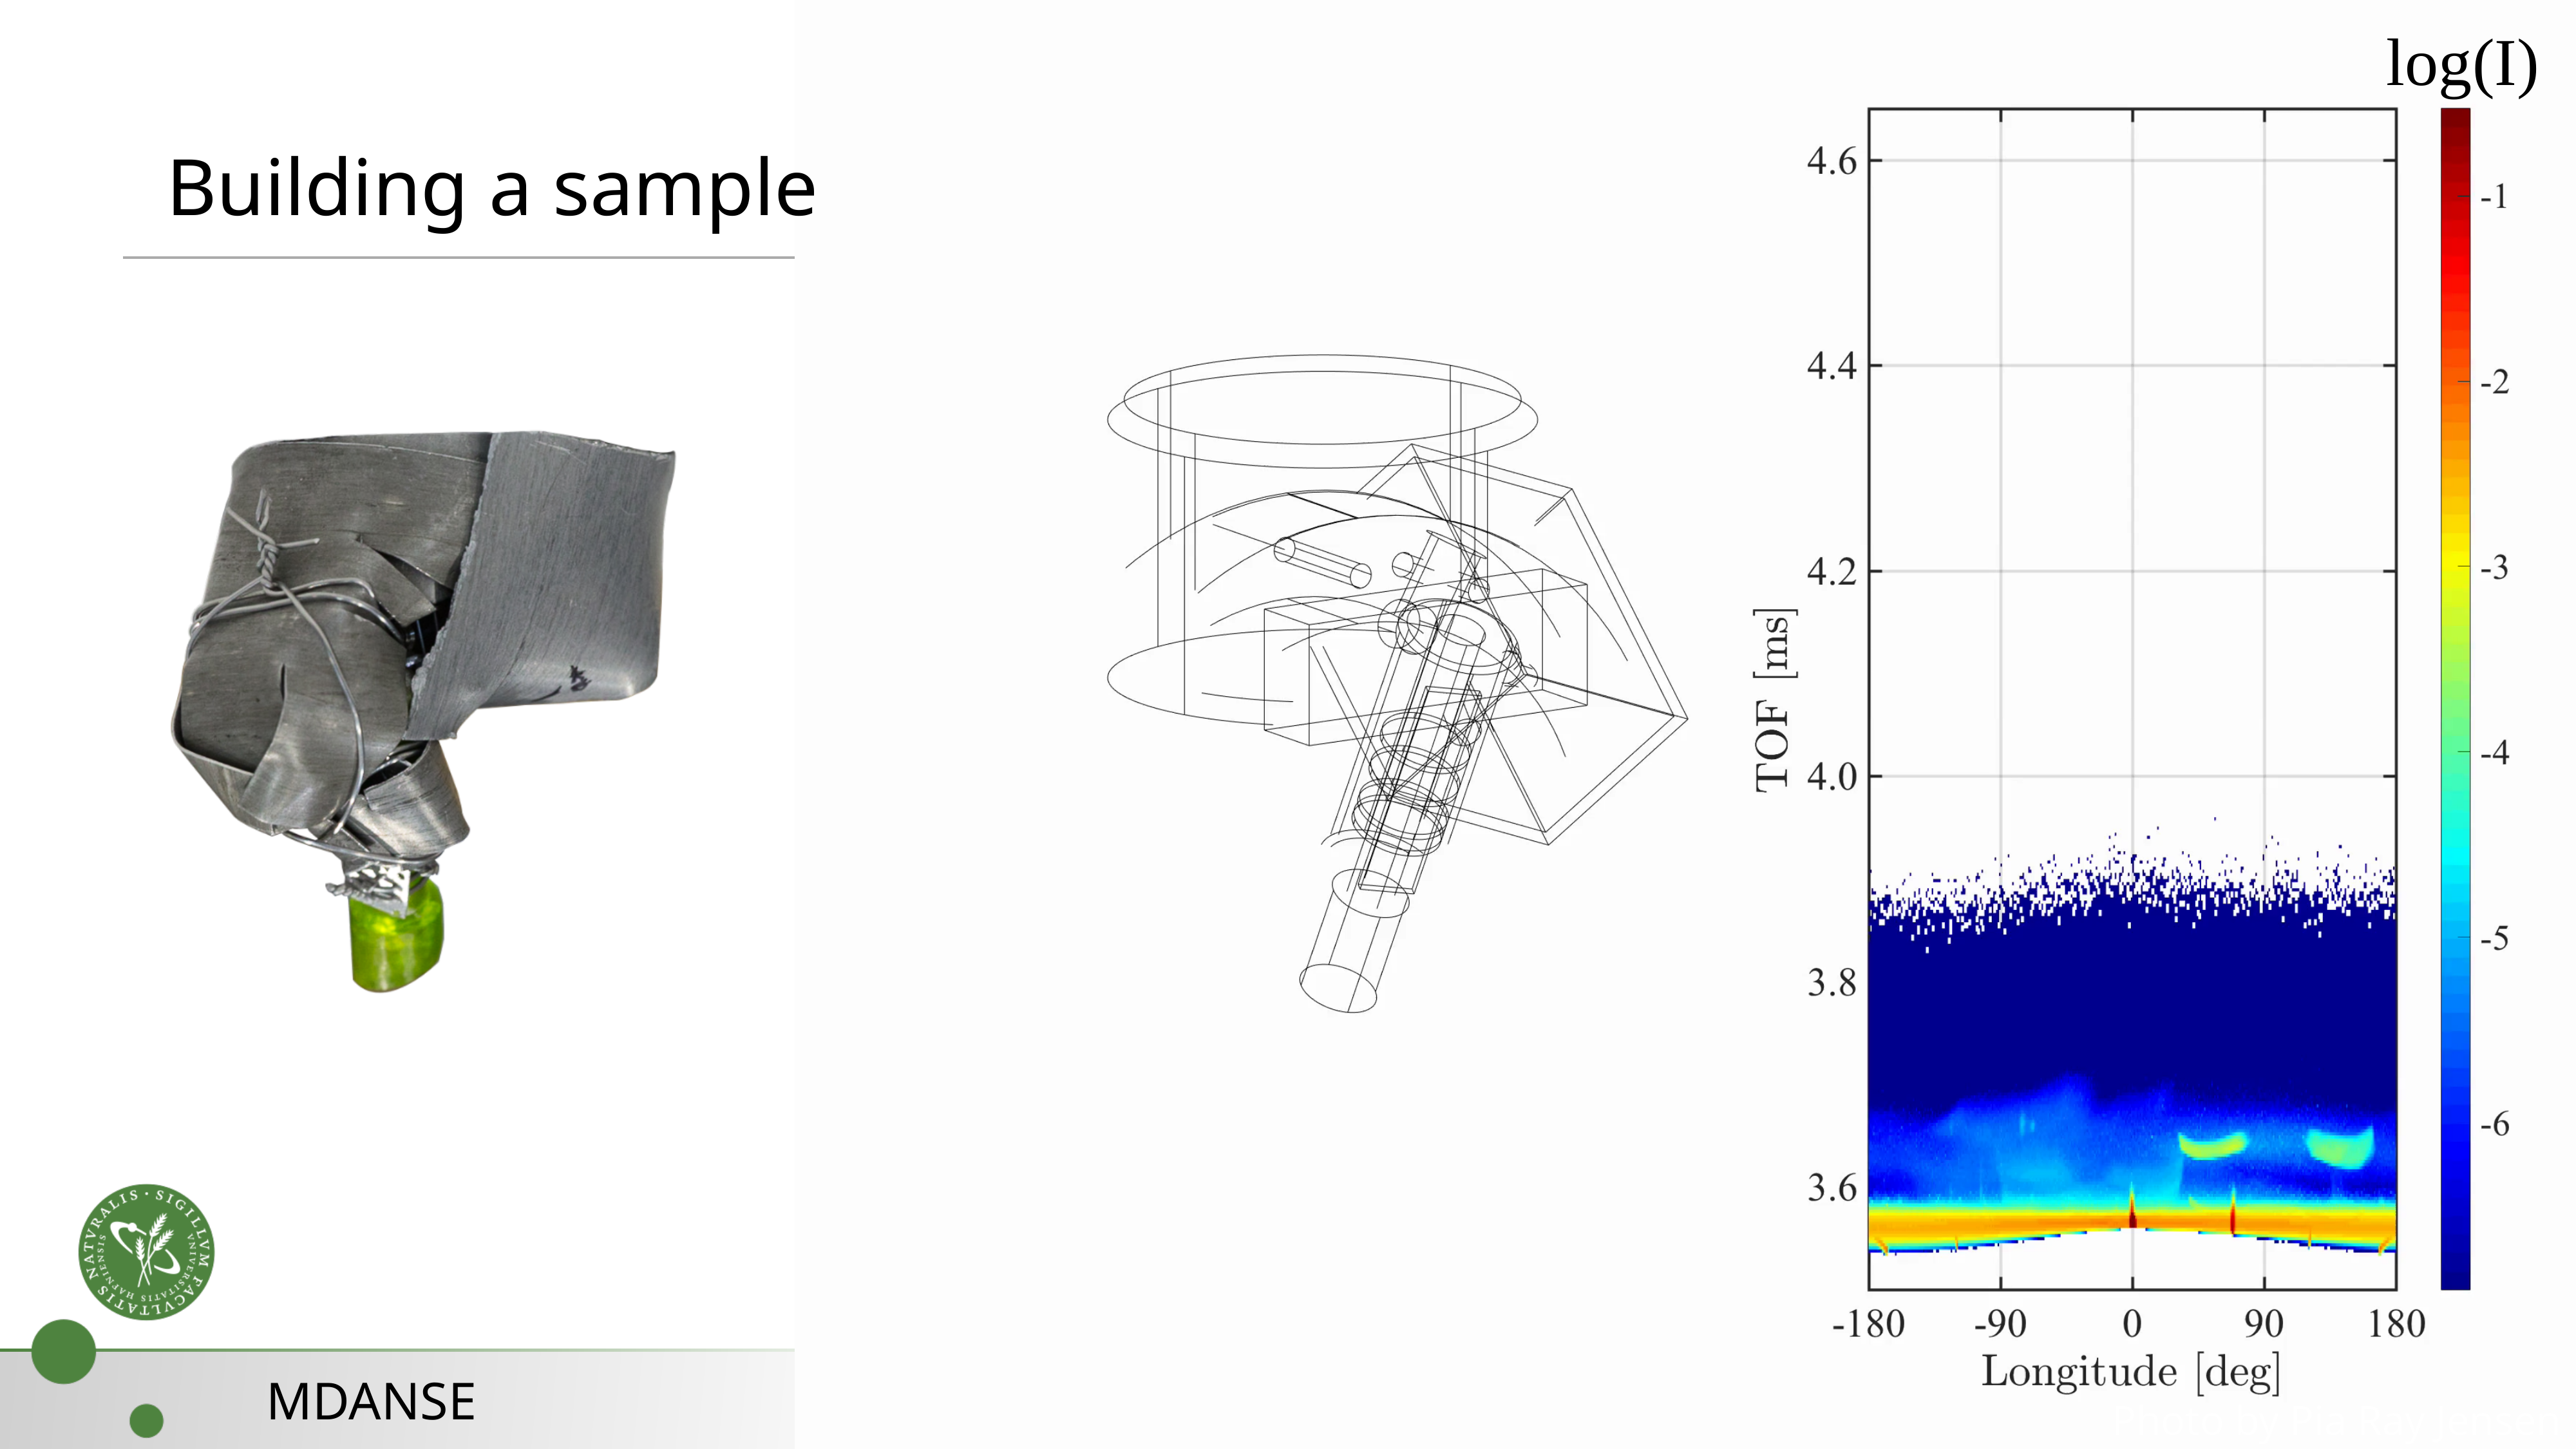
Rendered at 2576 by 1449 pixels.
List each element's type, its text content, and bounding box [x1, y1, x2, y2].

text_box Photo by Pia Ray Jensen [2107, 1389, 2568, 1449]
title Building a sample [158, 0, 1922, 239]
text_box log(I) [2381, 12, 2545, 104]
picture [0, 59, 888, 1439]
text_box [794, 0, 2576, 1449]
